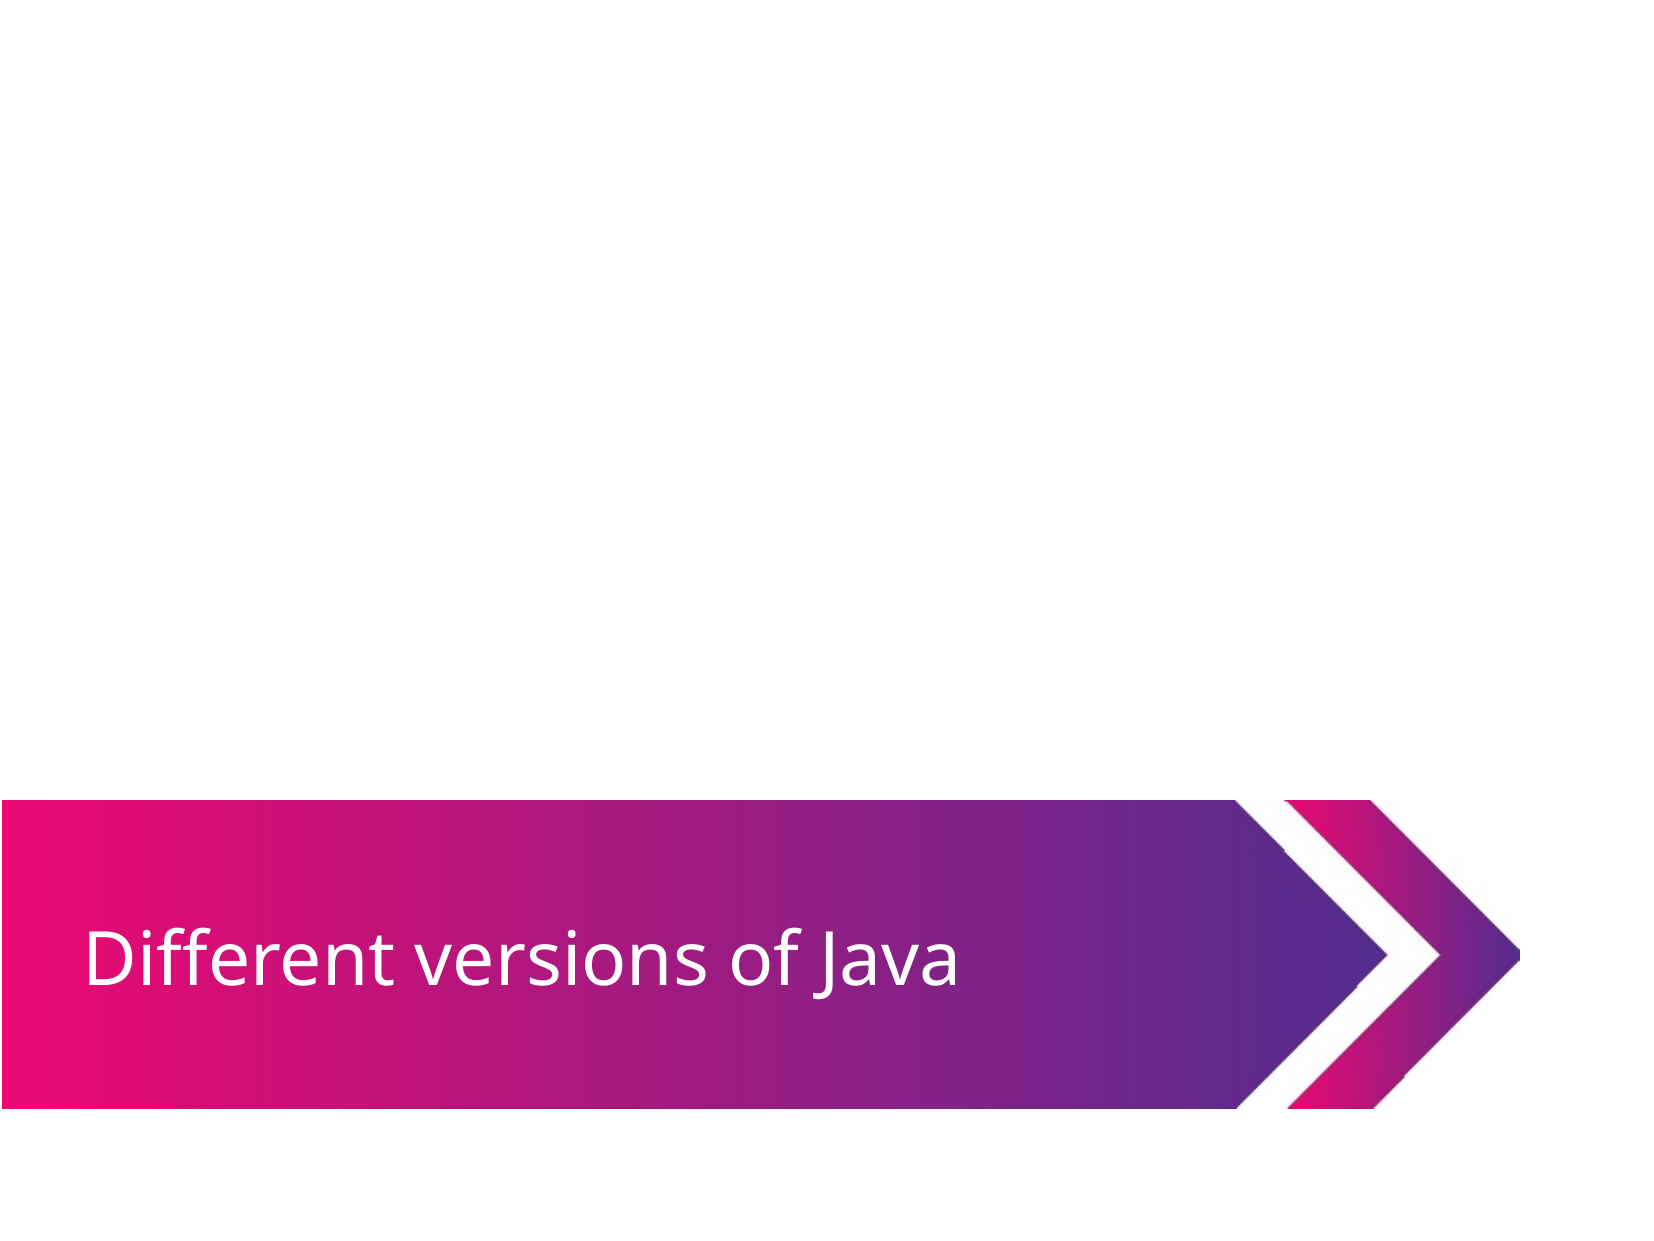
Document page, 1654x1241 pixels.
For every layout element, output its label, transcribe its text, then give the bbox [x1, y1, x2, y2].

picture [2, 800, 1520, 1109]
title Different versions of Java [82, 852, 1396, 1060]
